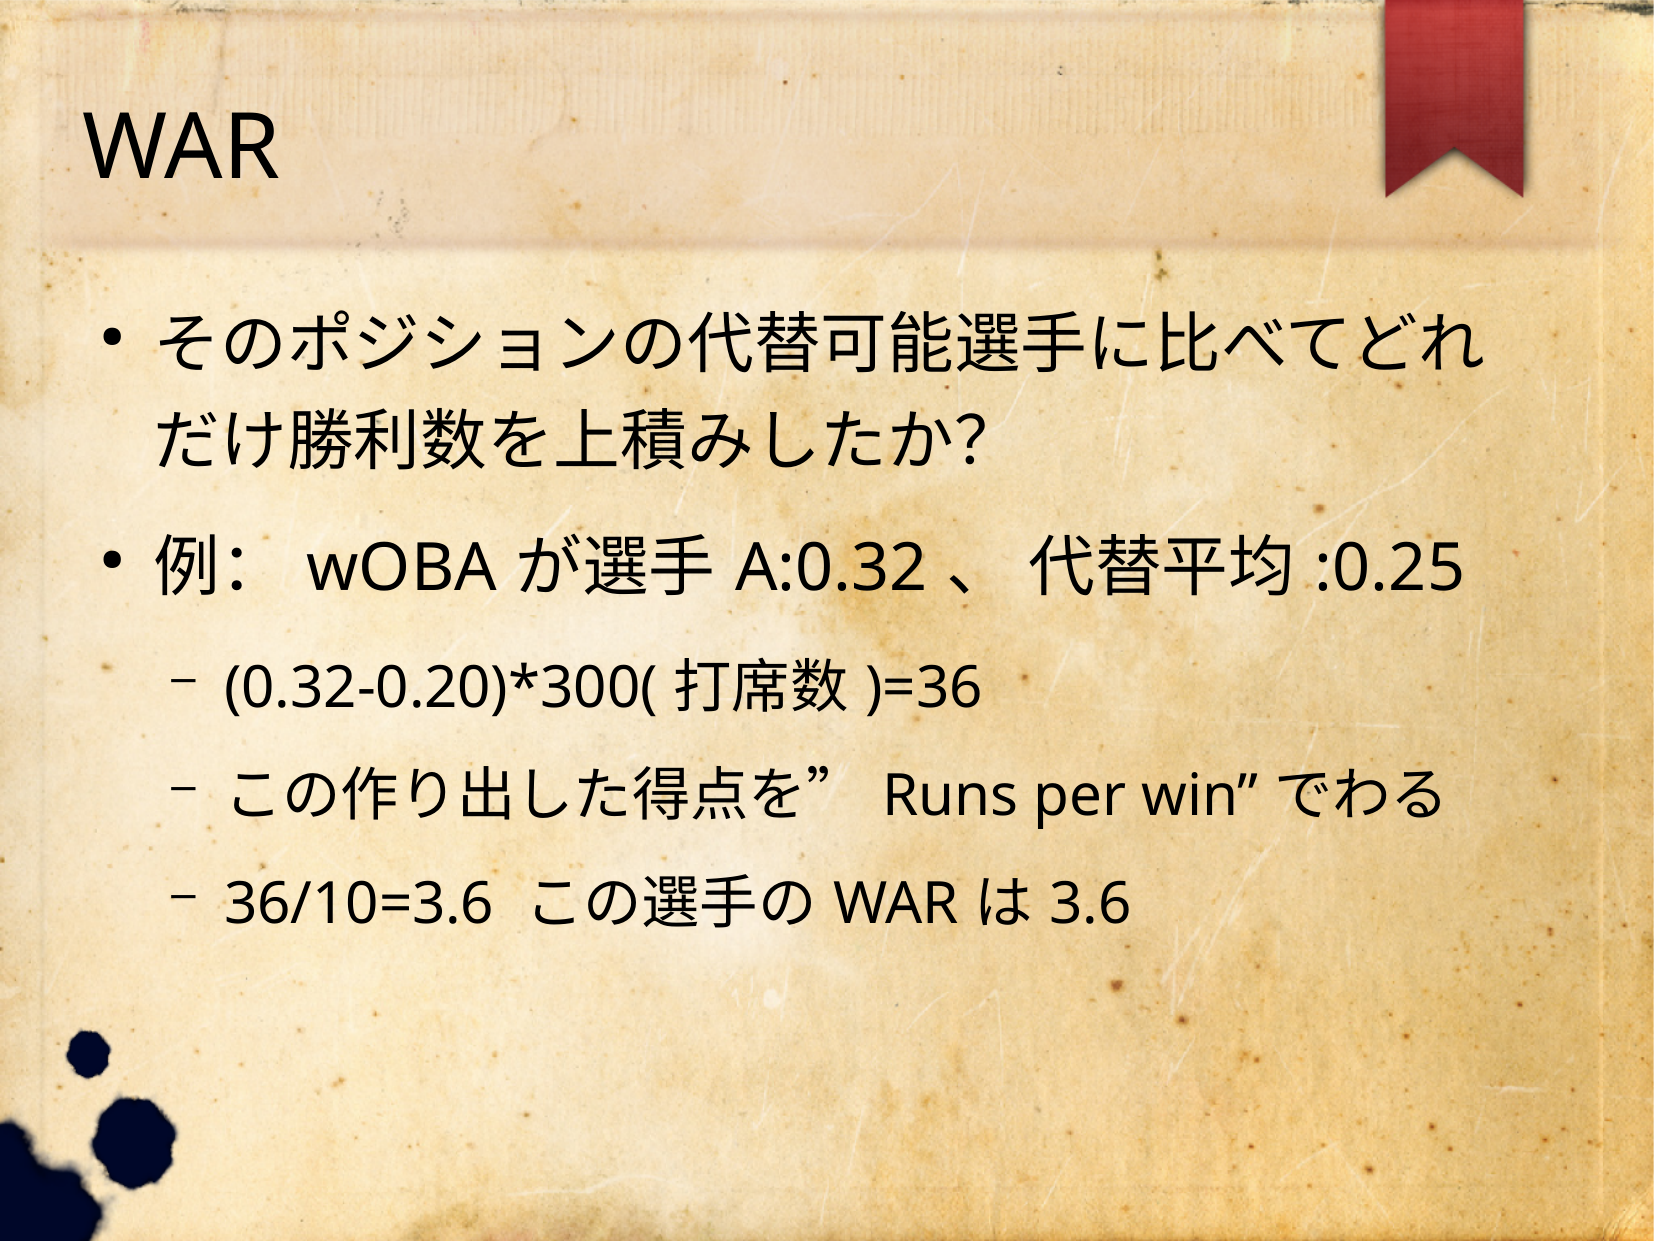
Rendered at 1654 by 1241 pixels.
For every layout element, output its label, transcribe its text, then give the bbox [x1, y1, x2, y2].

list そのポジションの代替可能選手に比べてどれだけ勝利数を上積みしたか？ 例：wOBAが選手A:0.32、 代替平均:0.25 (0.32-0.20)*300(打席数)=36 この作り出した得点を”Runs per win”でわる 36/10=3.6 この選手のWARは3.6 [82, 290, 1538, 1010]
title WAR [82, 49, 1347, 237]
picture [0, 0, 1654, 1241]
